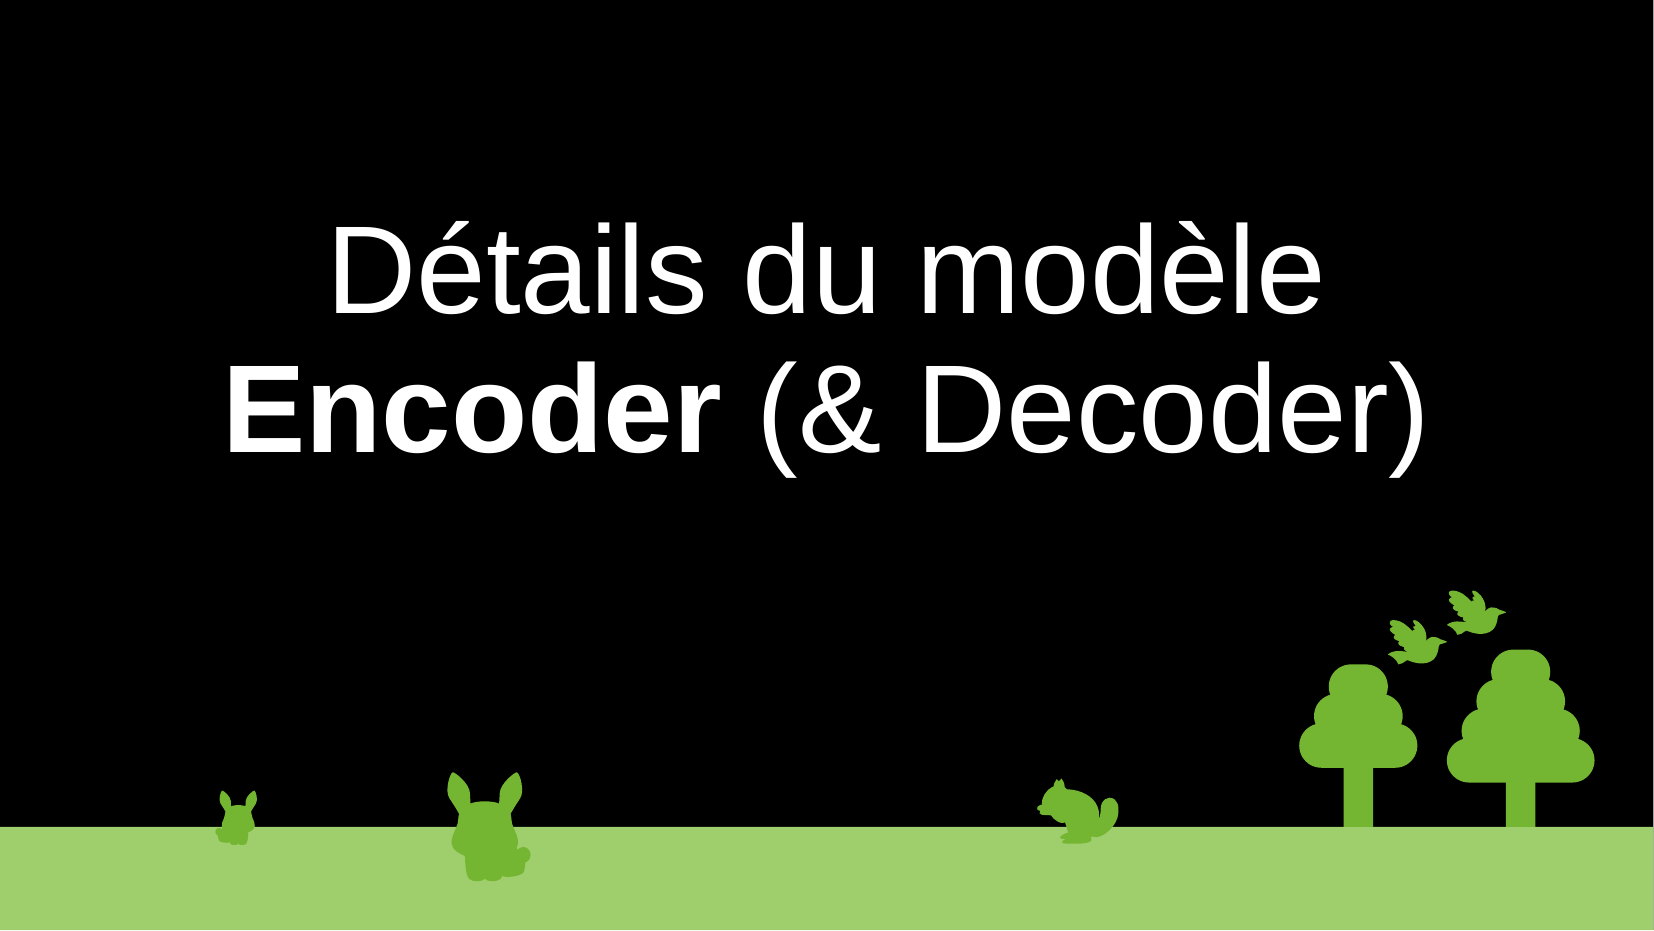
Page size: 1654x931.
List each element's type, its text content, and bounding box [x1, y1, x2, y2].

title Détails du modèle Encoder (& Decoder) [88, 199, 1565, 480]
